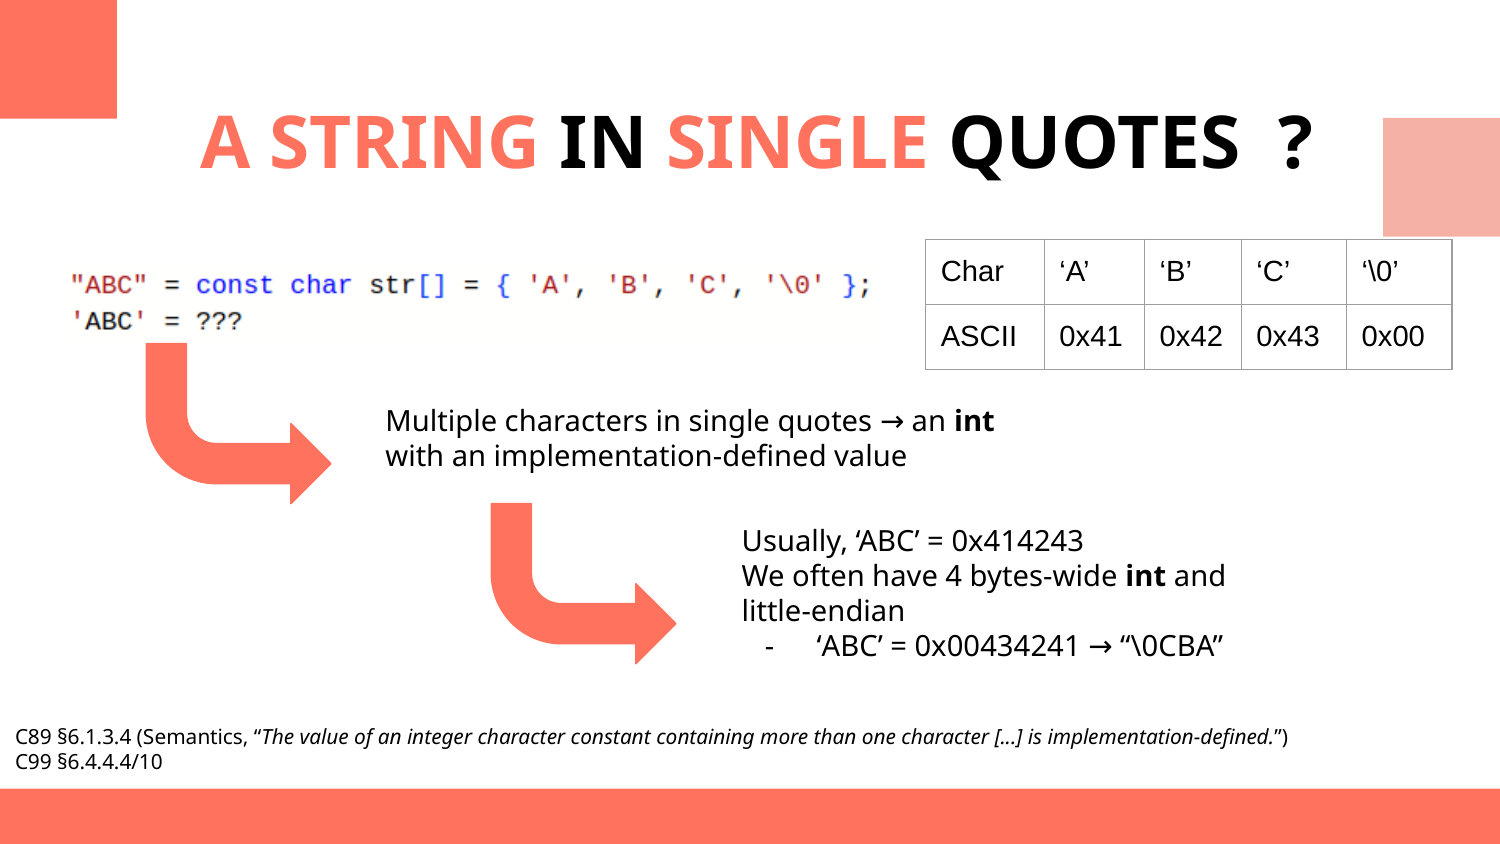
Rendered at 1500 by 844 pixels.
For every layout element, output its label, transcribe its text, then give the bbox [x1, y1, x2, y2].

table_cell ASCII [926, 305, 1044, 369]
picture [62, 265, 878, 344]
text_box [146, 343, 331, 504]
table_header ‘C’ [1242, 240, 1346, 304]
table_cell 0x00 [1347, 305, 1451, 369]
table_header ‘A’ [1045, 240, 1144, 304]
title A STRING IN SINGLE QUOTES ? [105, 102, 1410, 177]
text_box C89 §6.1.3.4 (Semantics, “The value of an integer character constant containing more than one character [...] is implementation-defined.”) C99 §6.4.4.4/10 [0, 708, 1500, 789]
table_cell 0x43 [1242, 305, 1346, 369]
text_box [491, 503, 676, 664]
table_cell 0x42 [1145, 305, 1241, 369]
table_header ‘B’ [1145, 240, 1241, 304]
table_cell 0x41 [1045, 305, 1144, 369]
table_header ‘\0’ [1347, 240, 1451, 304]
text_box Usually, ‘ABC’ = 0x414243 We often have 4 bytes-wide int and little-endian ‘ABC’ = 0x00434241 → “\0CBA” [726, 507, 1306, 676]
table_header Char [926, 240, 1044, 304]
text_box Multiple characters in single quotes → an int with an implementation-defined value [370, 387, 1071, 490]
